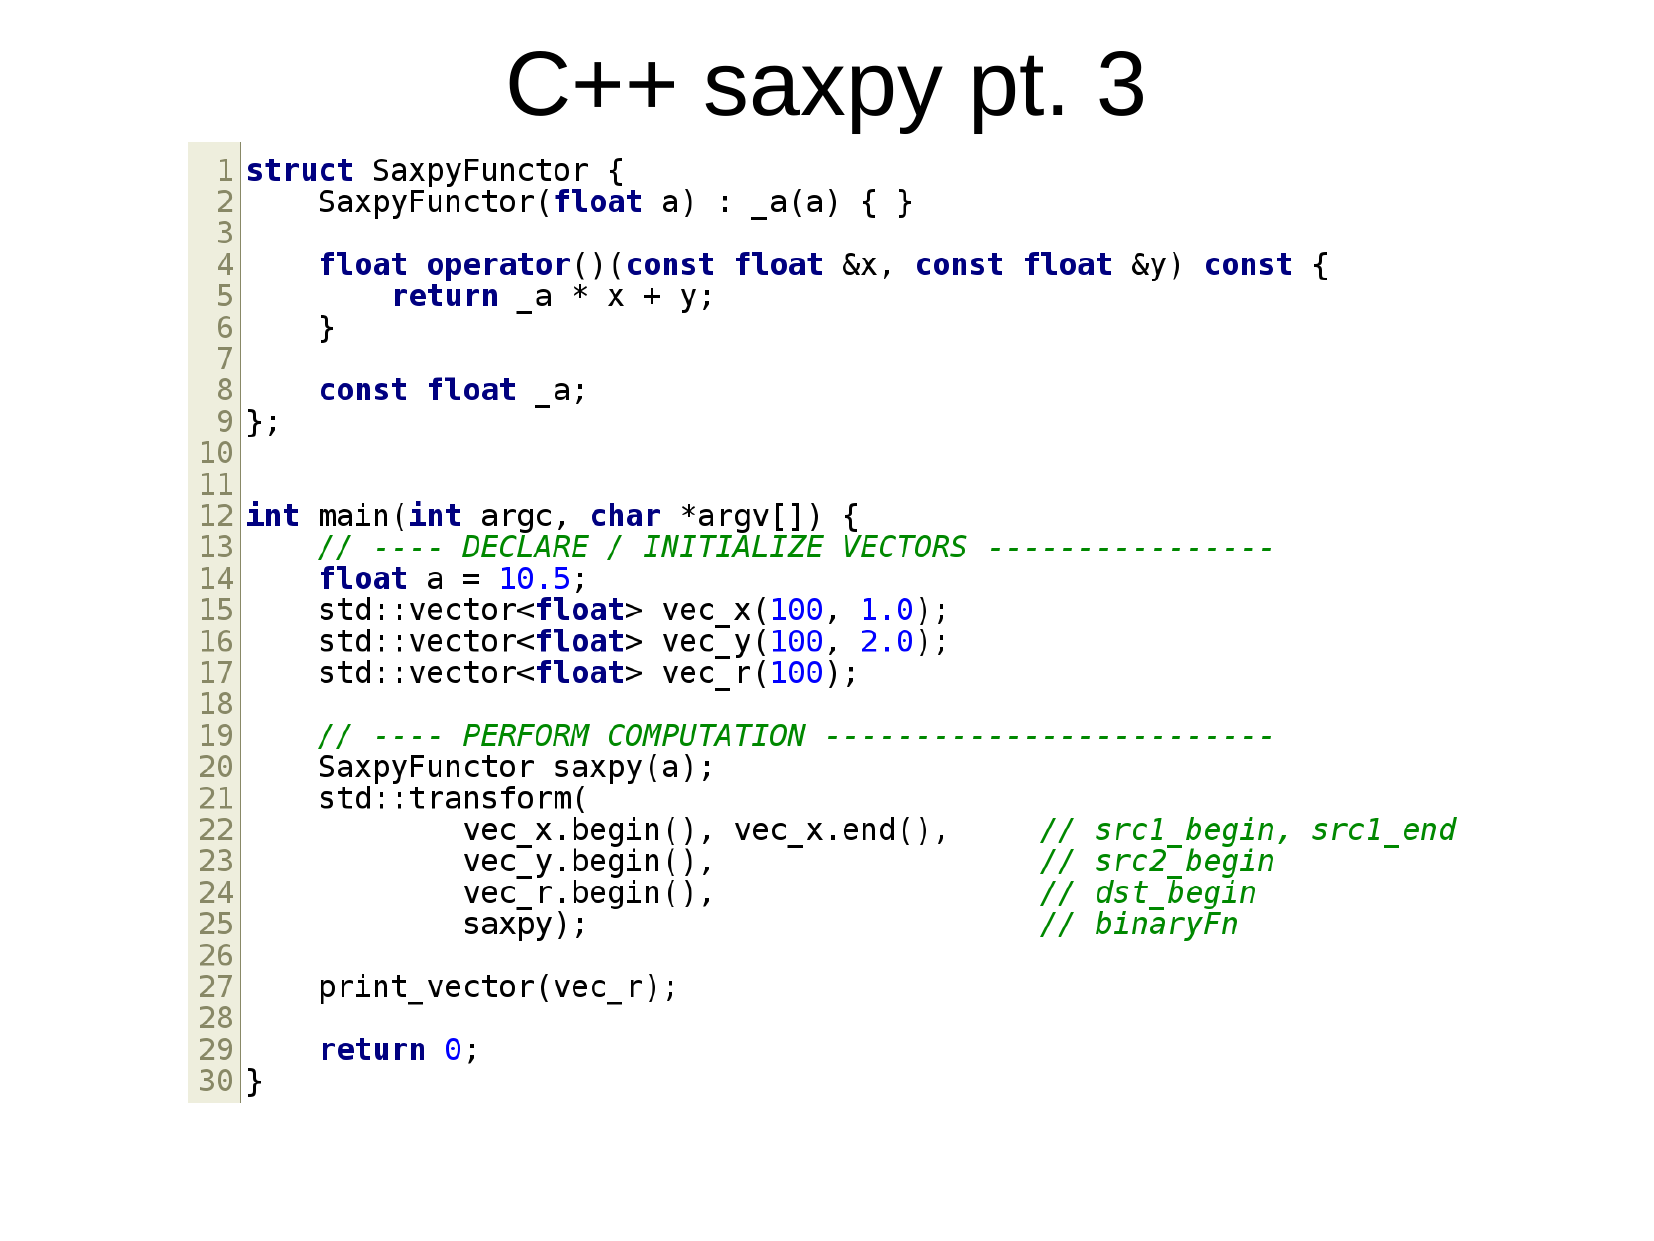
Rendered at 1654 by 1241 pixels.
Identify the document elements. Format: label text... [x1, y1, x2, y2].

picture [188, 142, 1465, 1103]
title C++ saxpy pt. 3 [82, 25, 1571, 142]
